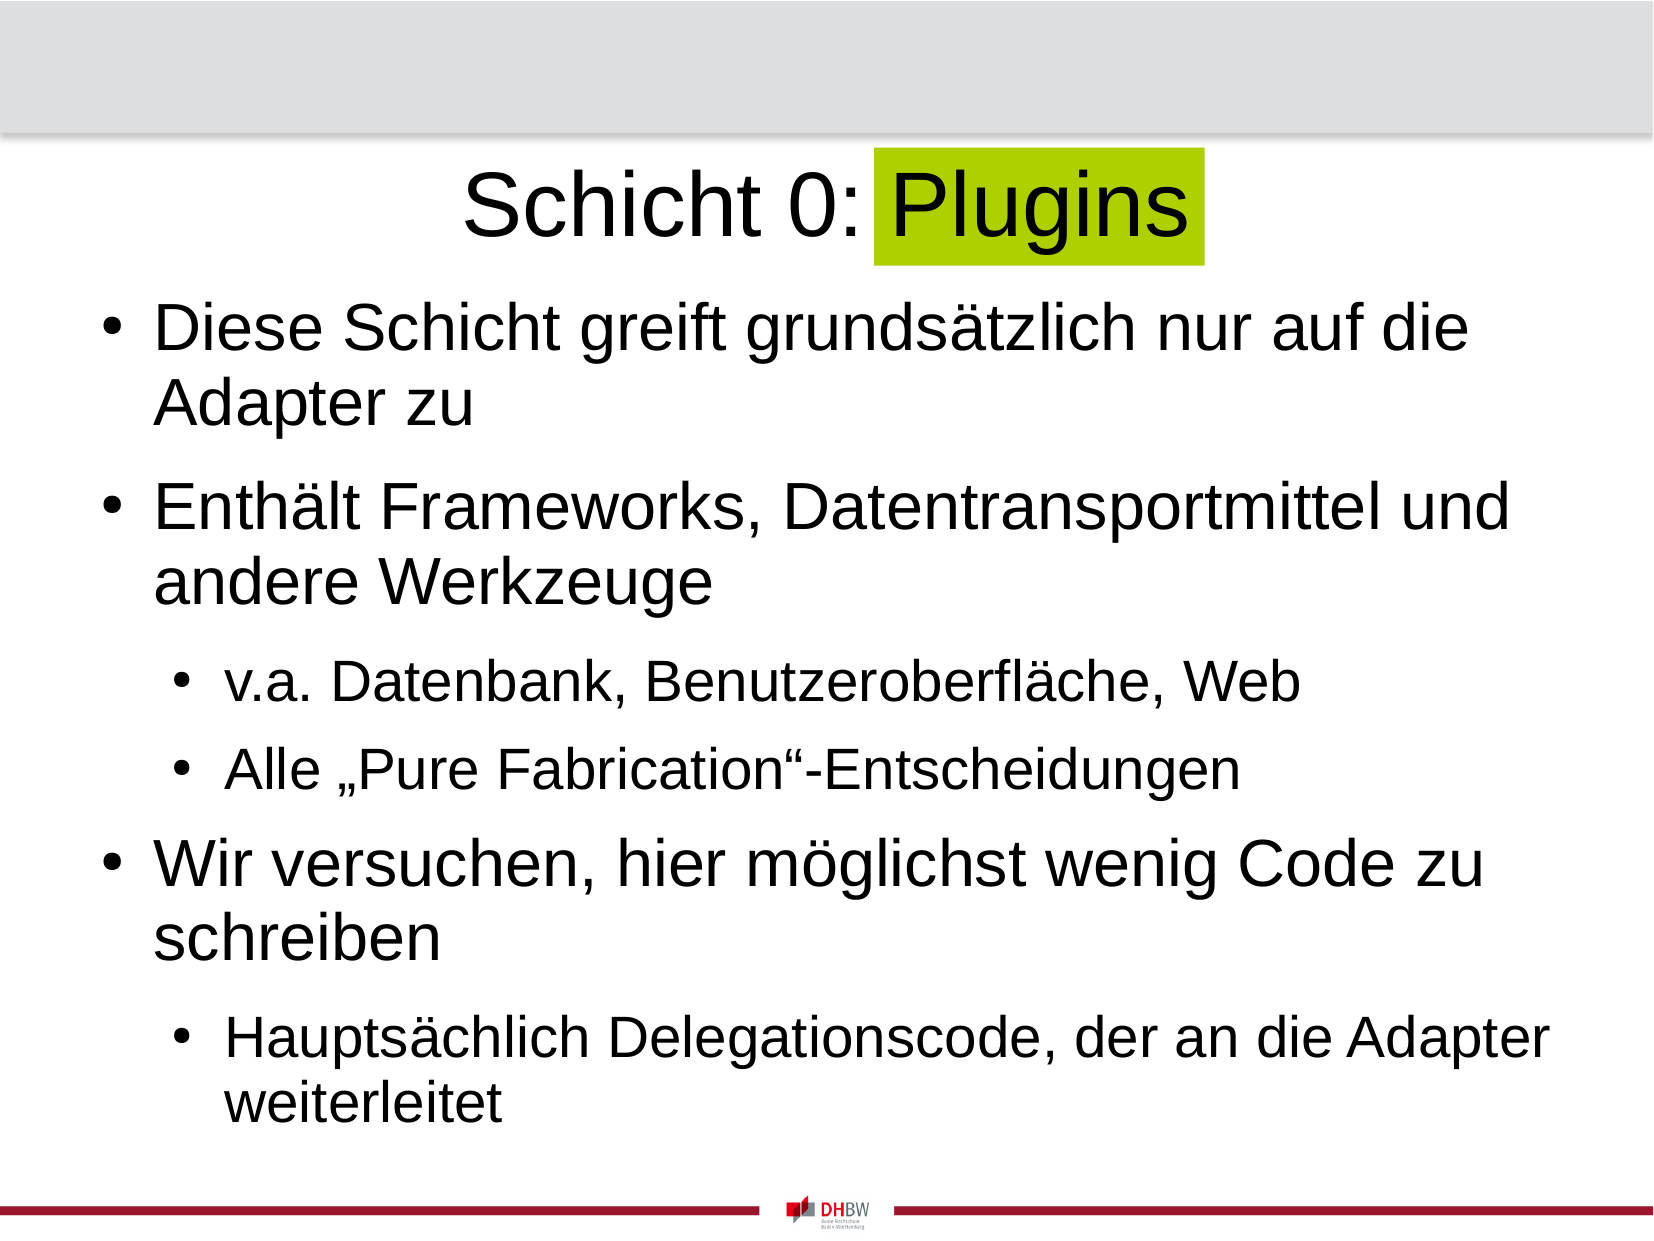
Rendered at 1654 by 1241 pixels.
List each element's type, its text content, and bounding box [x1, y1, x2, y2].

text_box [874, 257, 1205, 266]
list Diese Schicht greift grundsätzlich nur auf die Adapter zu Enthält Frameworks, Datentransportmittel und andere Werkzeuge v.a. Datenbank, Benutzeroberfläche, Web Alle „Pure Fabrication“-Entscheidungen Wir versuchen, hier möglichst wenig Code zu schreiben Hauptsächlich Delegationscode, der an die Adapter weiterleitet [82, 290, 1571, 1135]
title Schicht 0: Plugins [82, 147, 1571, 257]
picture [0, 1, 1654, 1237]
